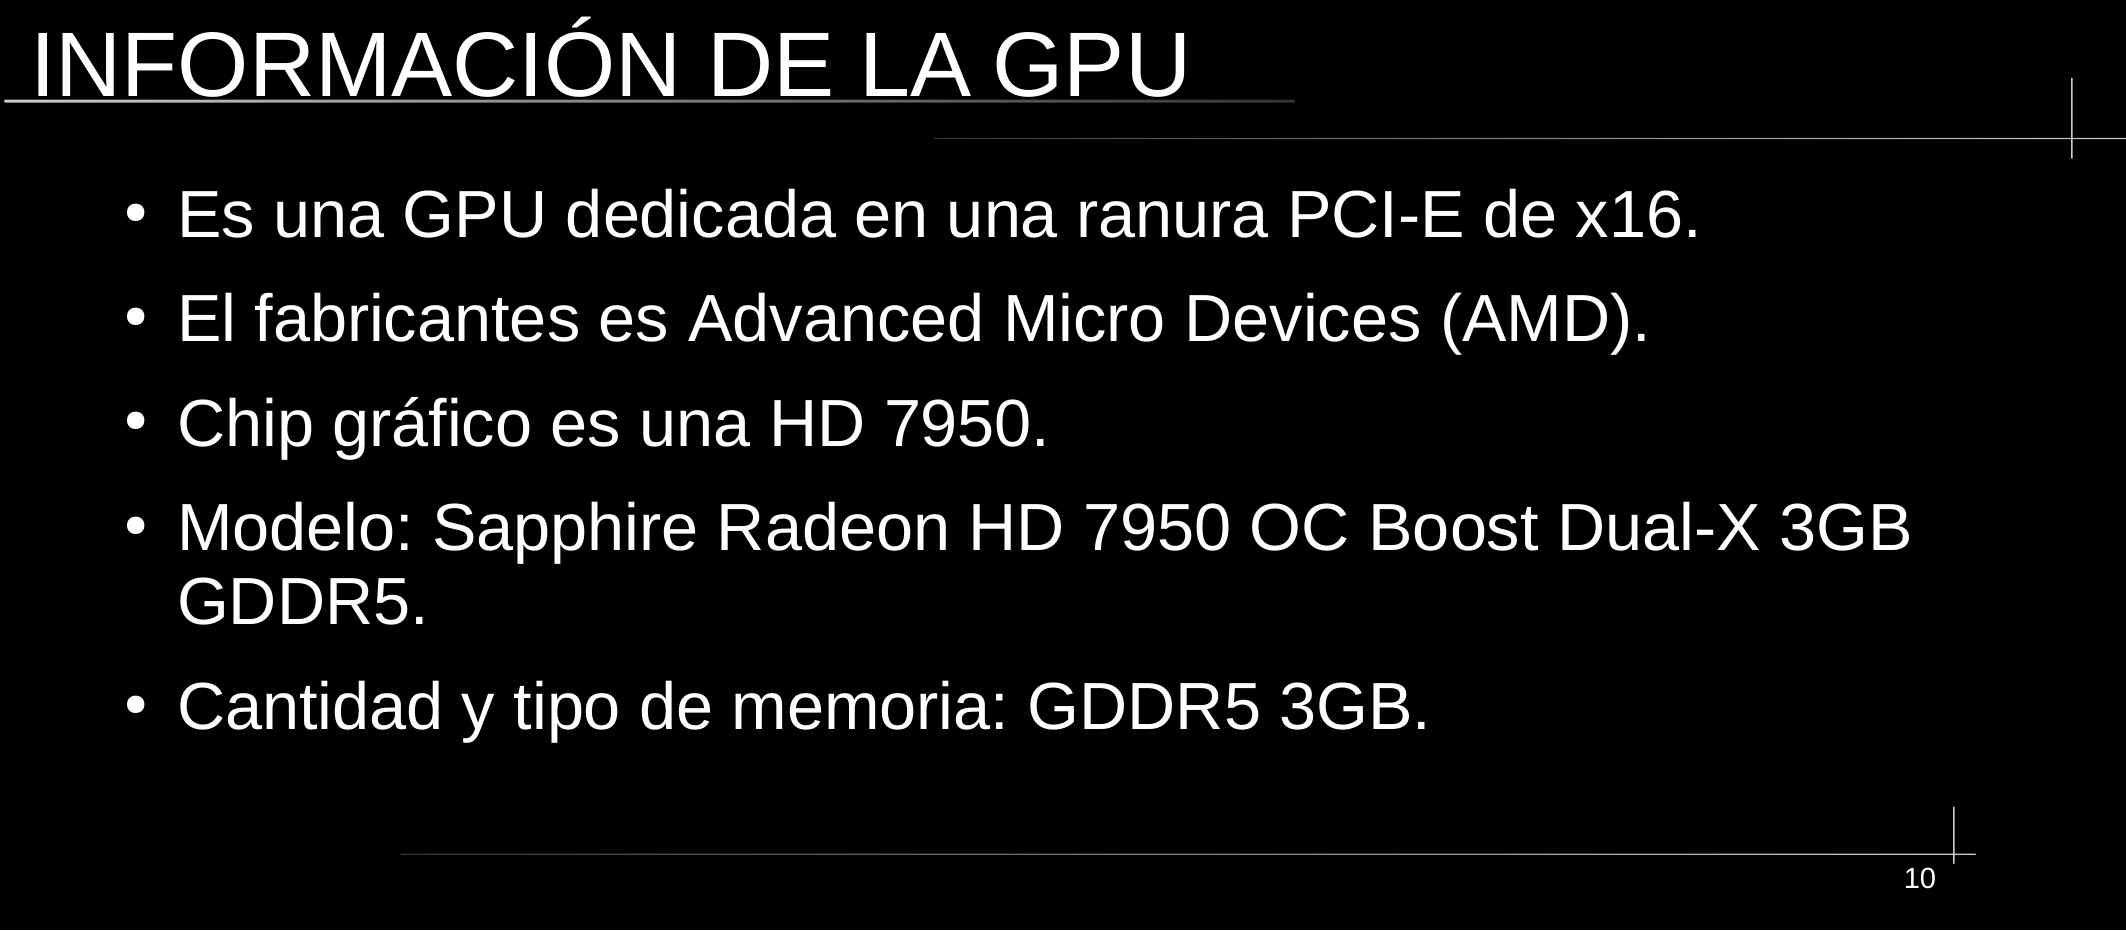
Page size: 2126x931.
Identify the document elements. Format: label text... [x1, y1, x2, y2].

title INFORMACIÓN DE LA GPU [30, 2, 2043, 128]
list Es una GPU dedicada en una ranura PCI-E de x16. El fabricantes es Advanced Micro Devices (AMD). Chip gráfico es una HD 7950. Modelo: Sapphire Radeon HD 7950 OC Boost Dual-X 3GB GDDR5. Cantidad y tipo de memoria: GDDR5 3GB. [106, 177, 2020, 857]
